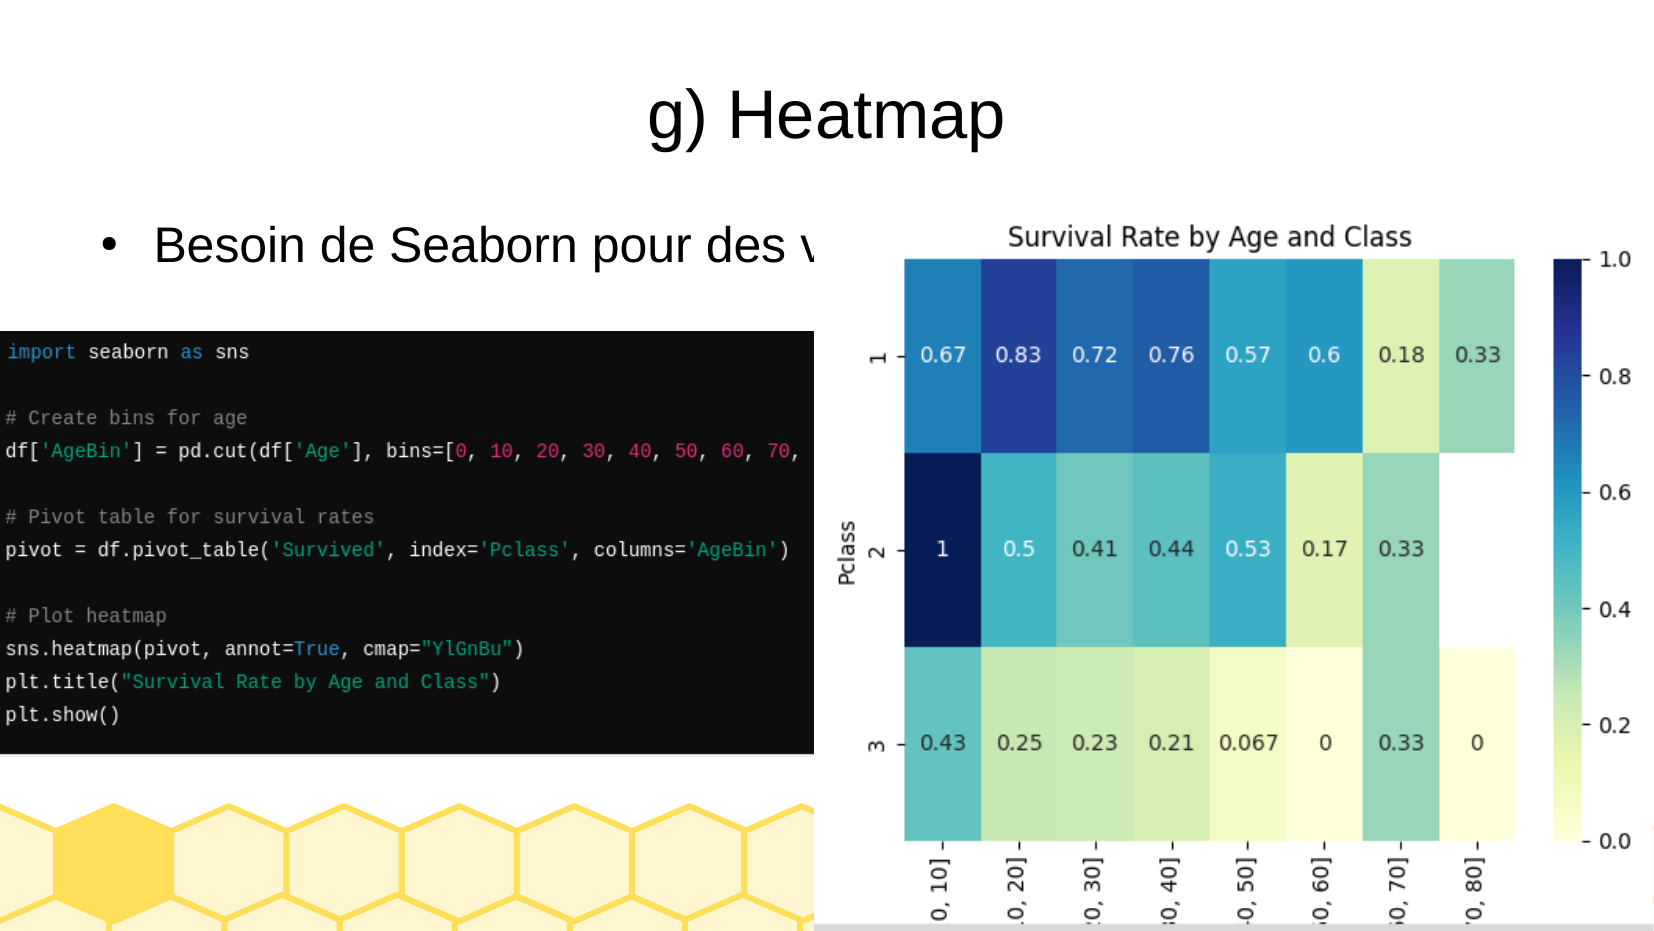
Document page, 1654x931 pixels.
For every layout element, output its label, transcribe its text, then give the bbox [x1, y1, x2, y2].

list Besoin de Seaborn pour des visualisations plus avancée [82, 217, 814, 331]
title g) Heatmap [82, 37, 1571, 193]
picture [0, 192, 1654, 931]
